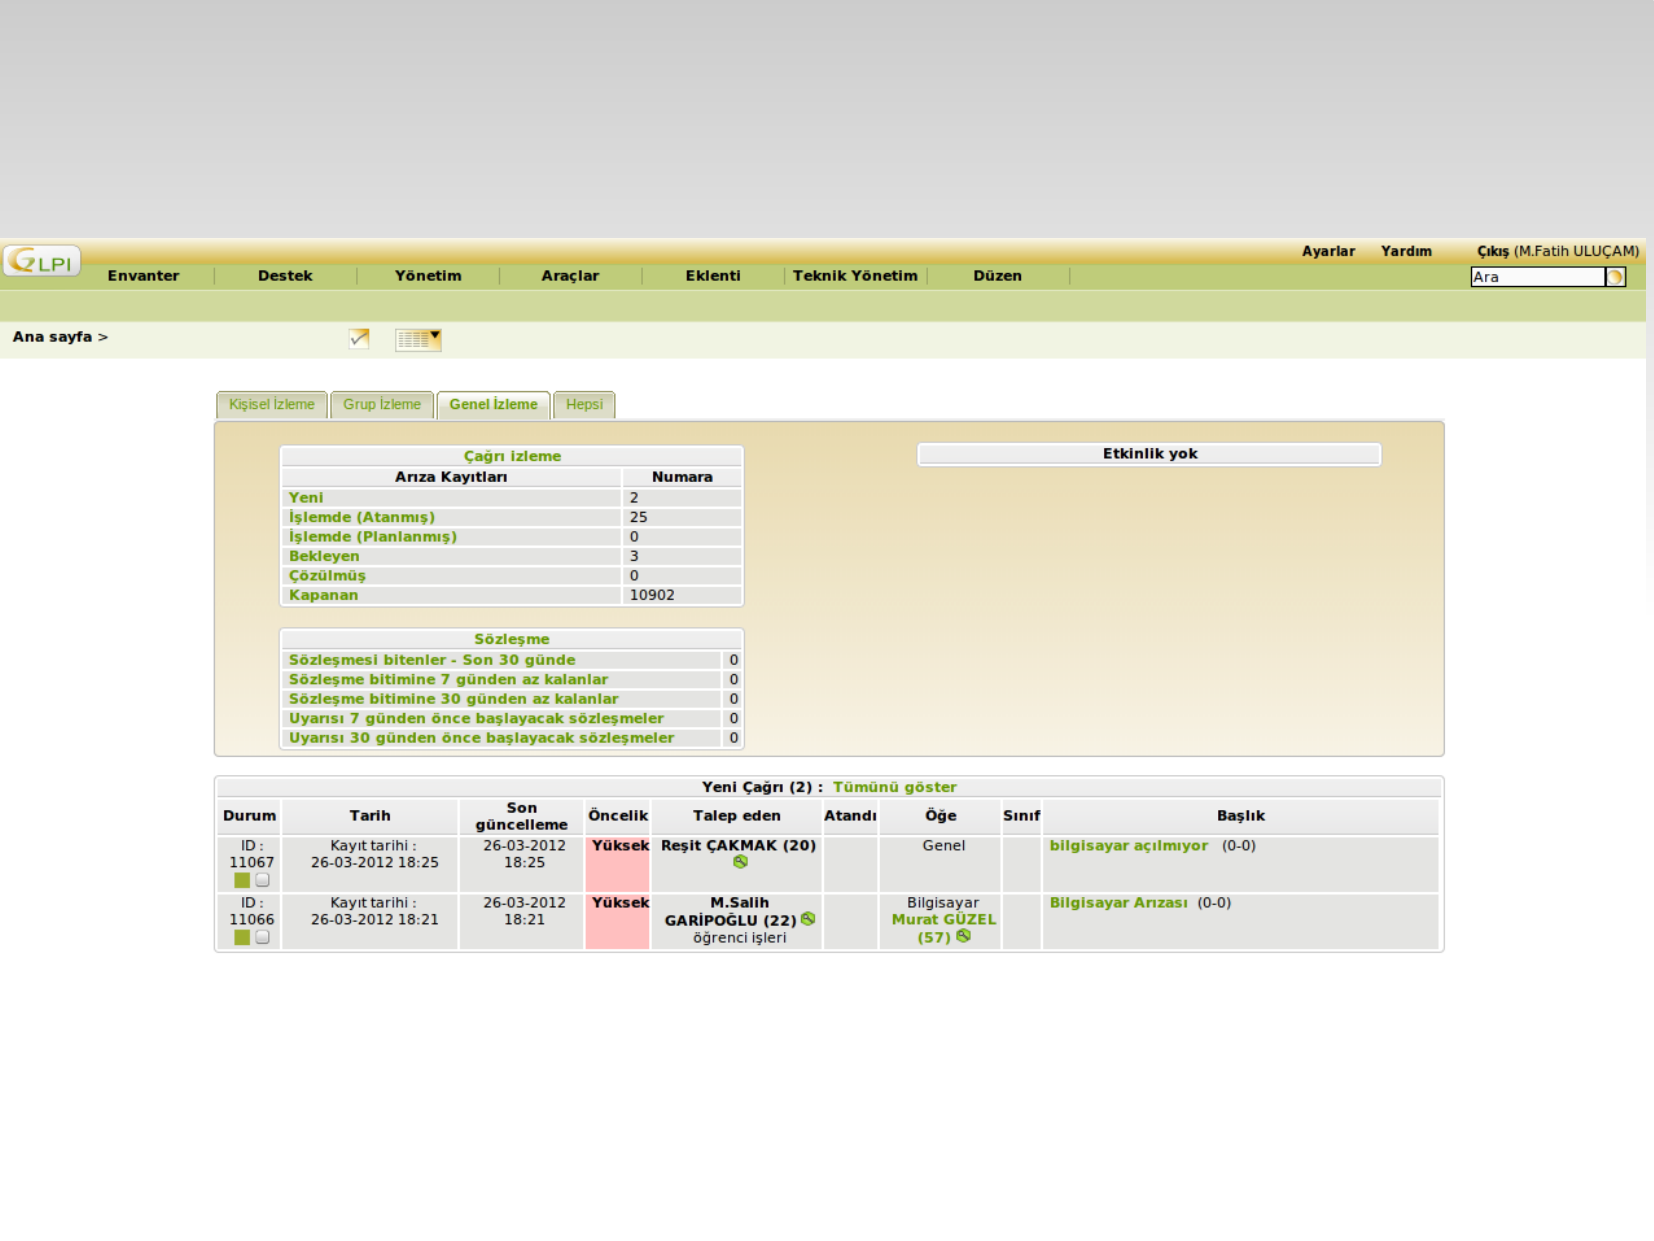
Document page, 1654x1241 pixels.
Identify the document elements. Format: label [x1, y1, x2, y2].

picture [0, 238, 1646, 957]
